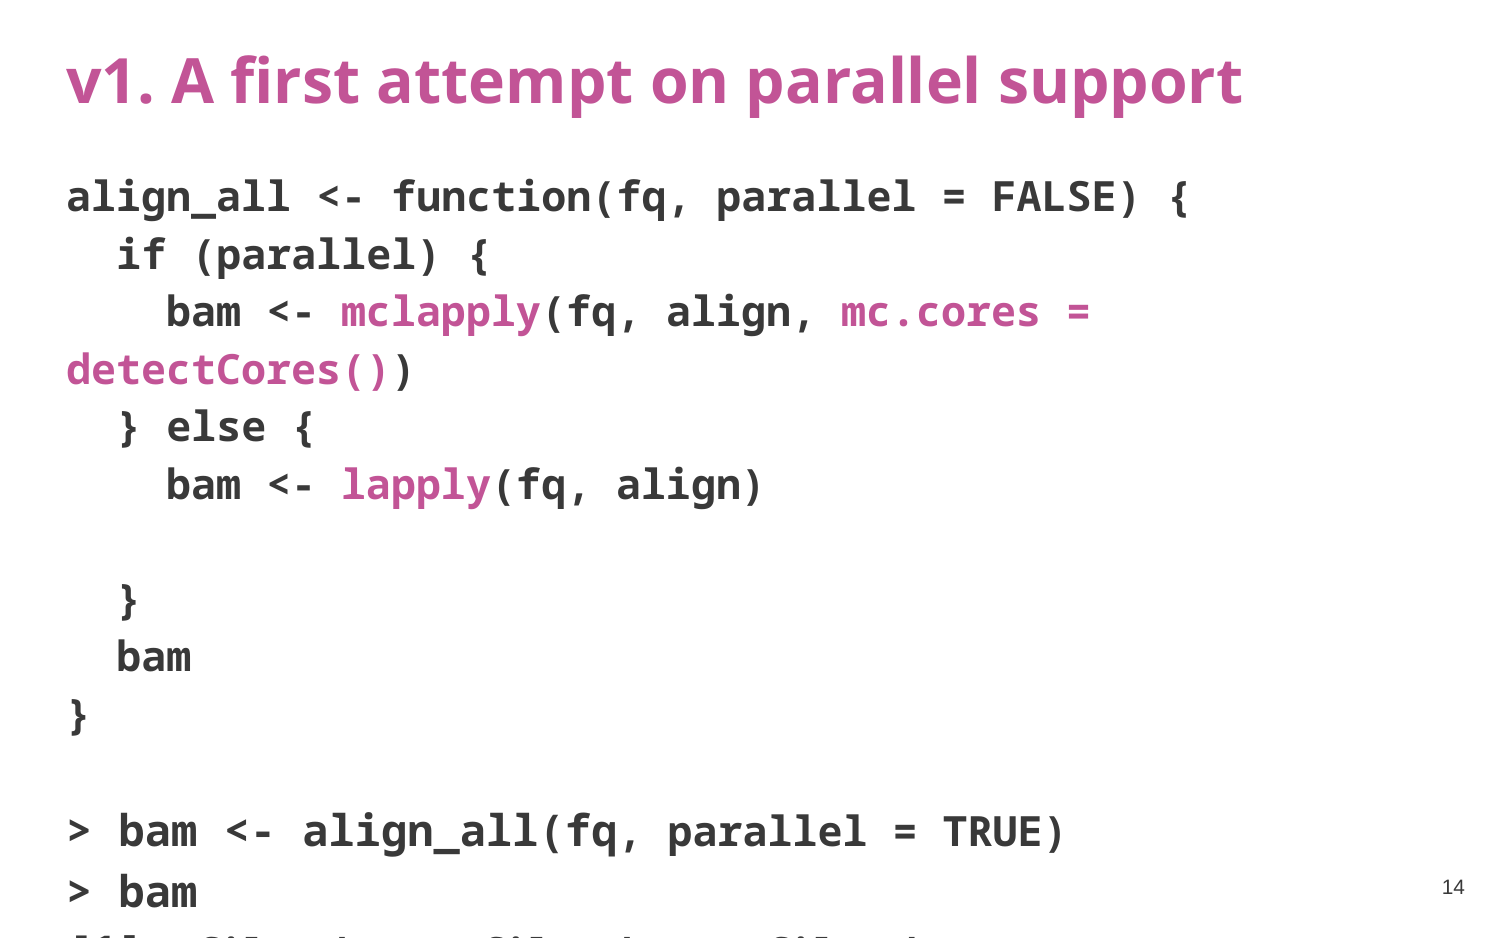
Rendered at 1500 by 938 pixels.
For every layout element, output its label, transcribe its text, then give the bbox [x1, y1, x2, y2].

title v1. A first attempt on parallel support [51, 25, 1449, 130]
list align_all <- function(fq, parallel = FALSE) { if (parallel) { bam <- mclapply(fq, align, mc.cores = detectCores()) ‎ } else { bam <- lapply(fq, align) ‎ } bam } > bam <- align_all(fq, parallel = TRUE) > bam [1] "file1.bam" "file2.bam" "file3.bam" [51, 147, 1449, 888]
slide_number <number> [1389, 849, 1480, 922]
